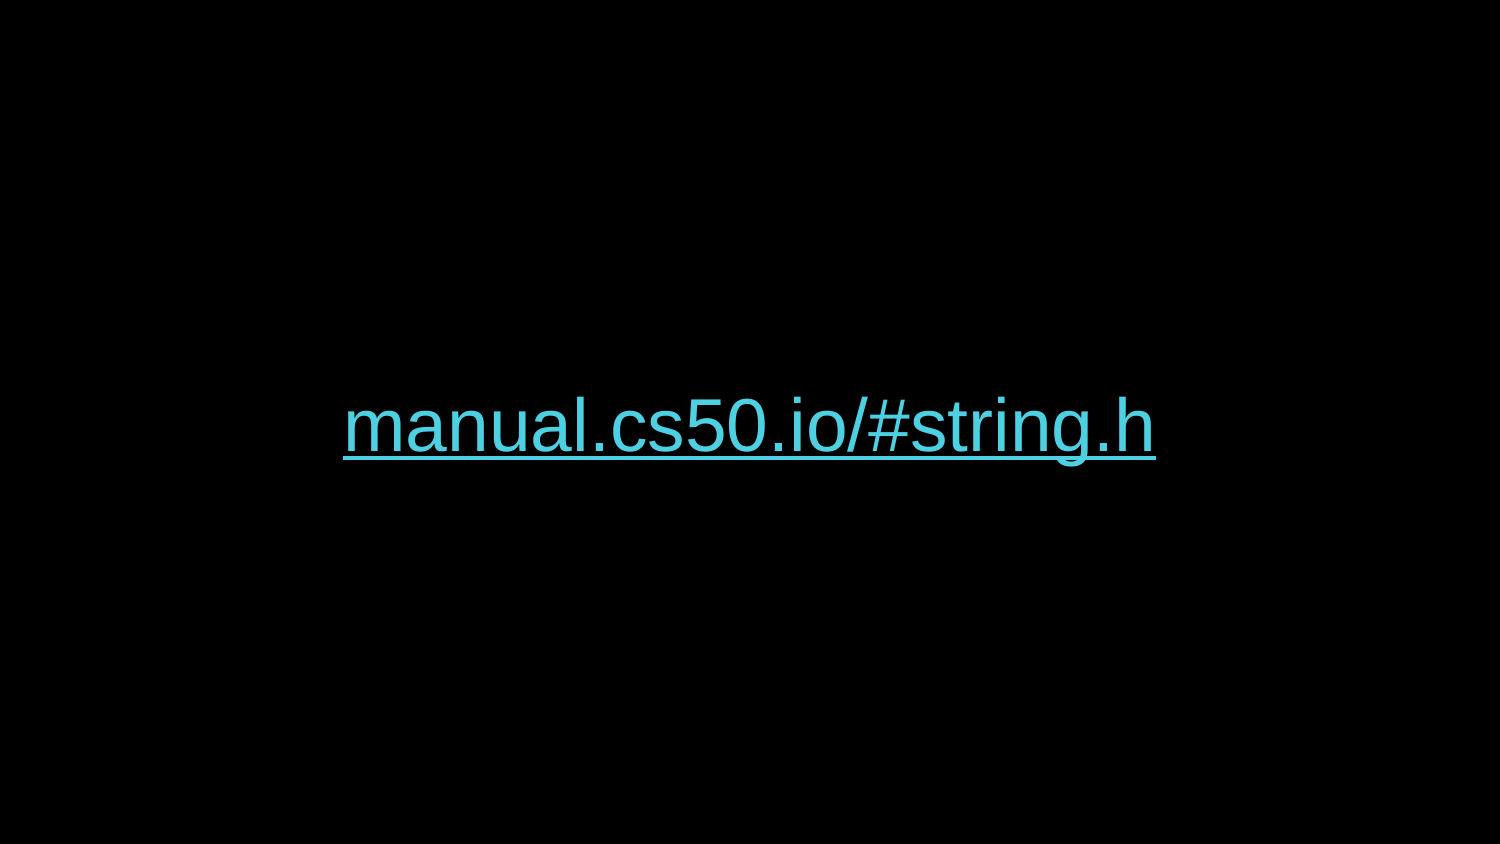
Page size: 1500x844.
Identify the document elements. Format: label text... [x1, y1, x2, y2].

title manual.cs50.io/#string.h [51, 352, 1449, 491]
